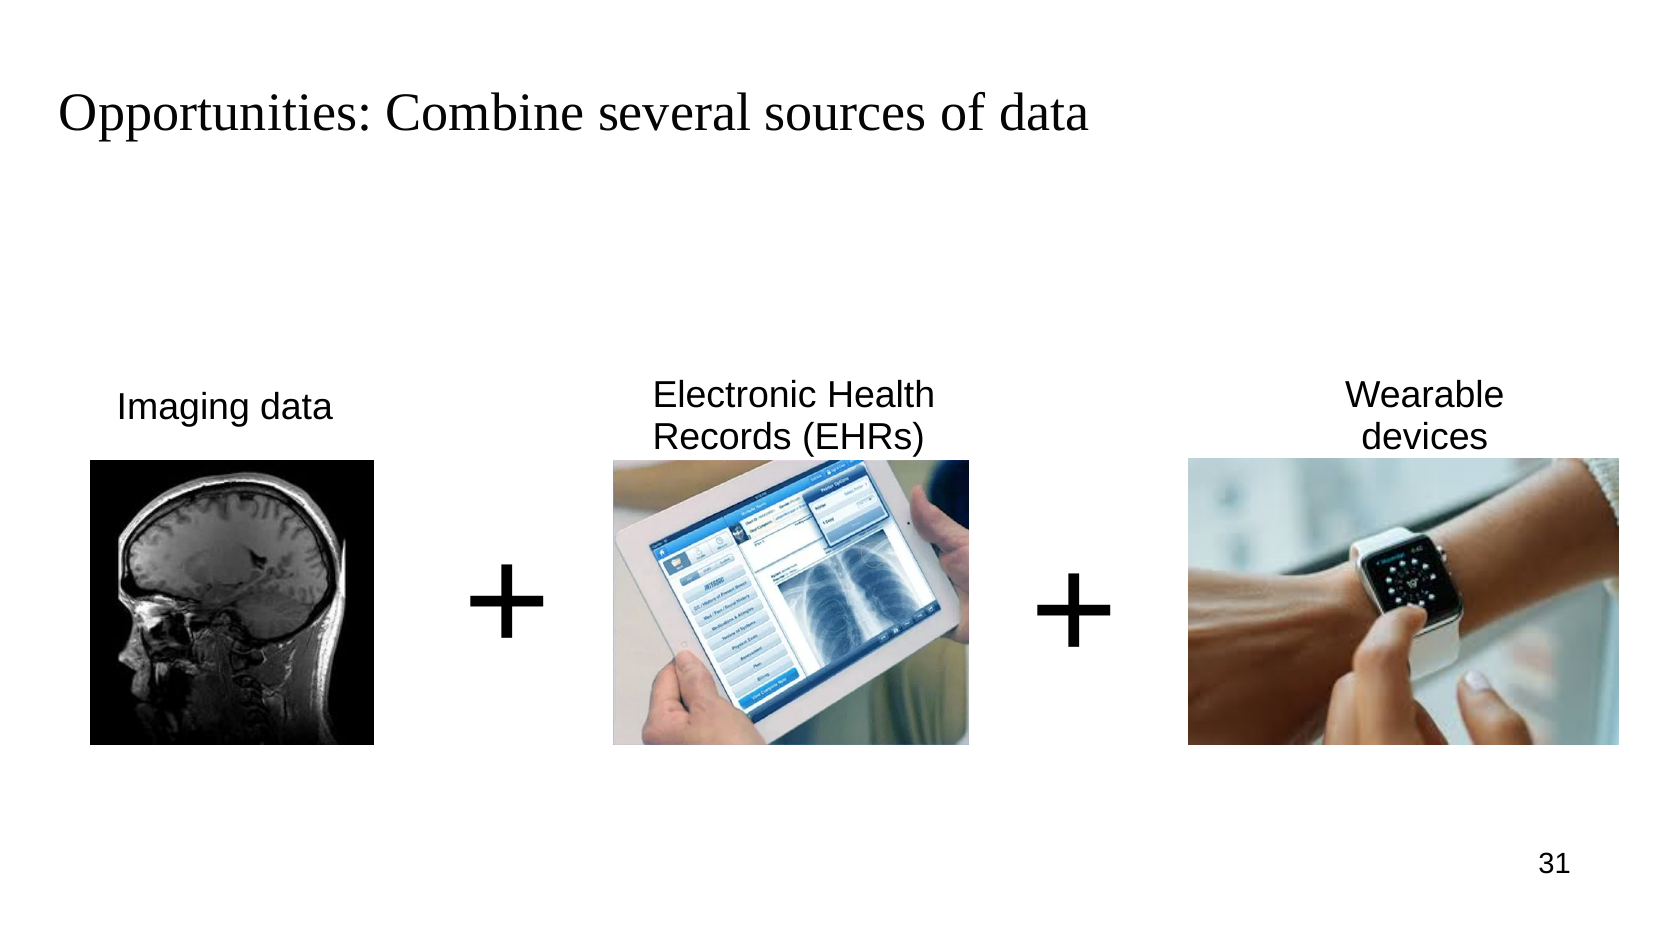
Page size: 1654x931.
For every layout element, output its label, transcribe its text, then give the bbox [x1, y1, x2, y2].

text_box Imaging data [101, 377, 433, 497]
text_box Wearable devices [1259, 366, 1591, 485]
text_box Electronic Health Records (EHRs) [637, 366, 969, 485]
text_box + [448, 507, 556, 664]
picture [613, 460, 969, 745]
text_box + [1015, 517, 1123, 674]
title Opportunities: Combine several sources of data [59, 35, 1595, 189]
picture [90, 460, 374, 745]
picture [1188, 458, 1619, 745]
